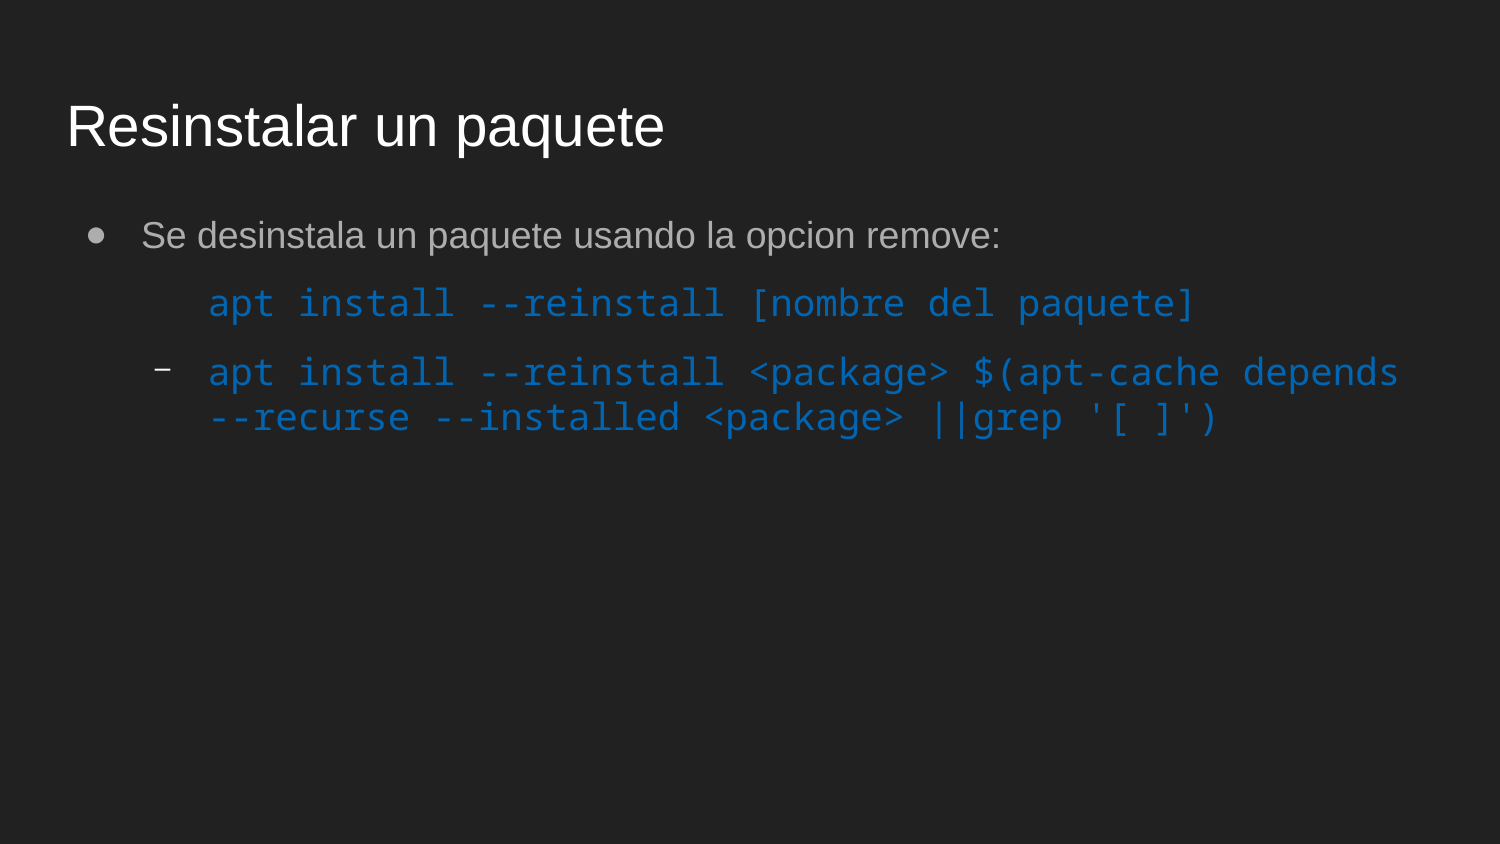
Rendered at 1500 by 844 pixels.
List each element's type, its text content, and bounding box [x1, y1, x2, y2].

list Se desinstala un paquete usando la opcion remove: apt install --reinstall [nombre del paquete] apt install --reinstall <package> $(apt-cache depends --recurse --installed <package> ||grep '[ ]') [51, 189, 1449, 750]
title Resinstalar un paquete [51, 72, 1449, 167]
